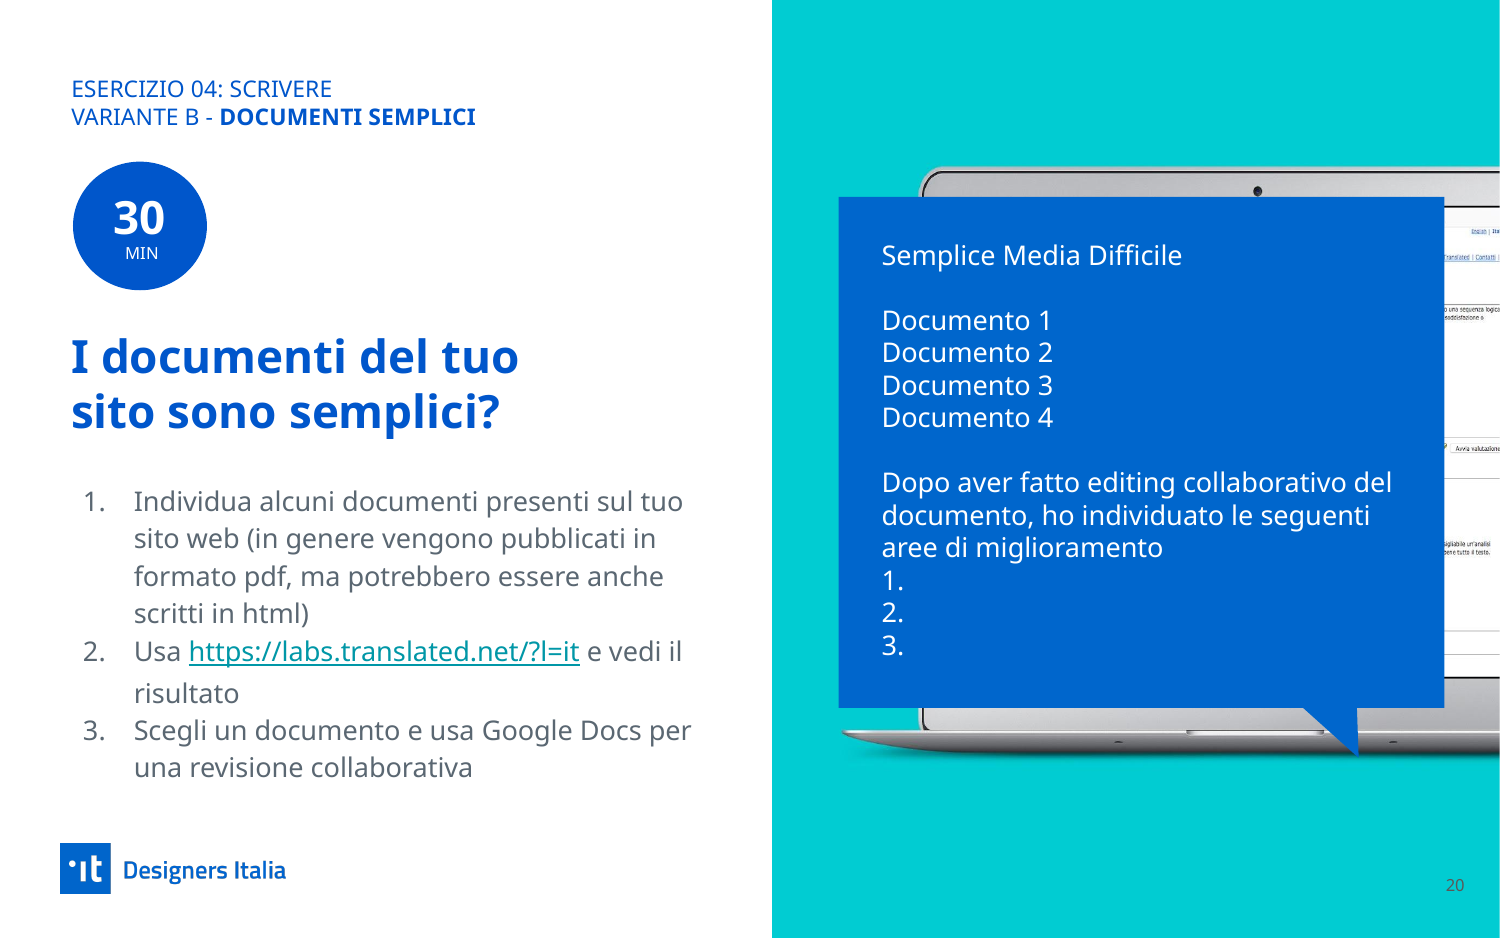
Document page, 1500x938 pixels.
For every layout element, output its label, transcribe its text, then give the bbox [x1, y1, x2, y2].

text_box [72, 161, 207, 291]
text_box 30 [148, 206, 157, 227]
text_box [838, 196, 1445, 758]
slide_number <number> [1389, 849, 1480, 922]
text_box 30 [94, 178, 185, 227]
text_box MIN [106, 227, 178, 272]
text_box Individua alcuni documenti presenti sul tuo sito web (in genere vengono pubblicati in formato pdf, ma potrebbero essere anche scritti in html) Usa https://labs.translated.net/?l=it e vedi il risultato Scegli un documento e usa Google Docs per una revisione collaborativa [43, 464, 727, 775]
text_box ESERCIZIO 04: SCRIVERE VARIANTE B - DOCUMENTI SEMPLICI [56, 60, 606, 149]
text_box Semplice Media Difficile Documento 1 Documento 2 Documento 3 Documento 4 Dopo aver fatto editing collaborativo del documento, ho individuato le seguenti aree di miglioramento 1. 2. 3. [866, 223, 1445, 640]
picture [772, 0, 1500, 938]
picture [60, 843, 299, 894]
text_box I documenti del tuo sito sono semplici? [56, 312, 622, 453]
